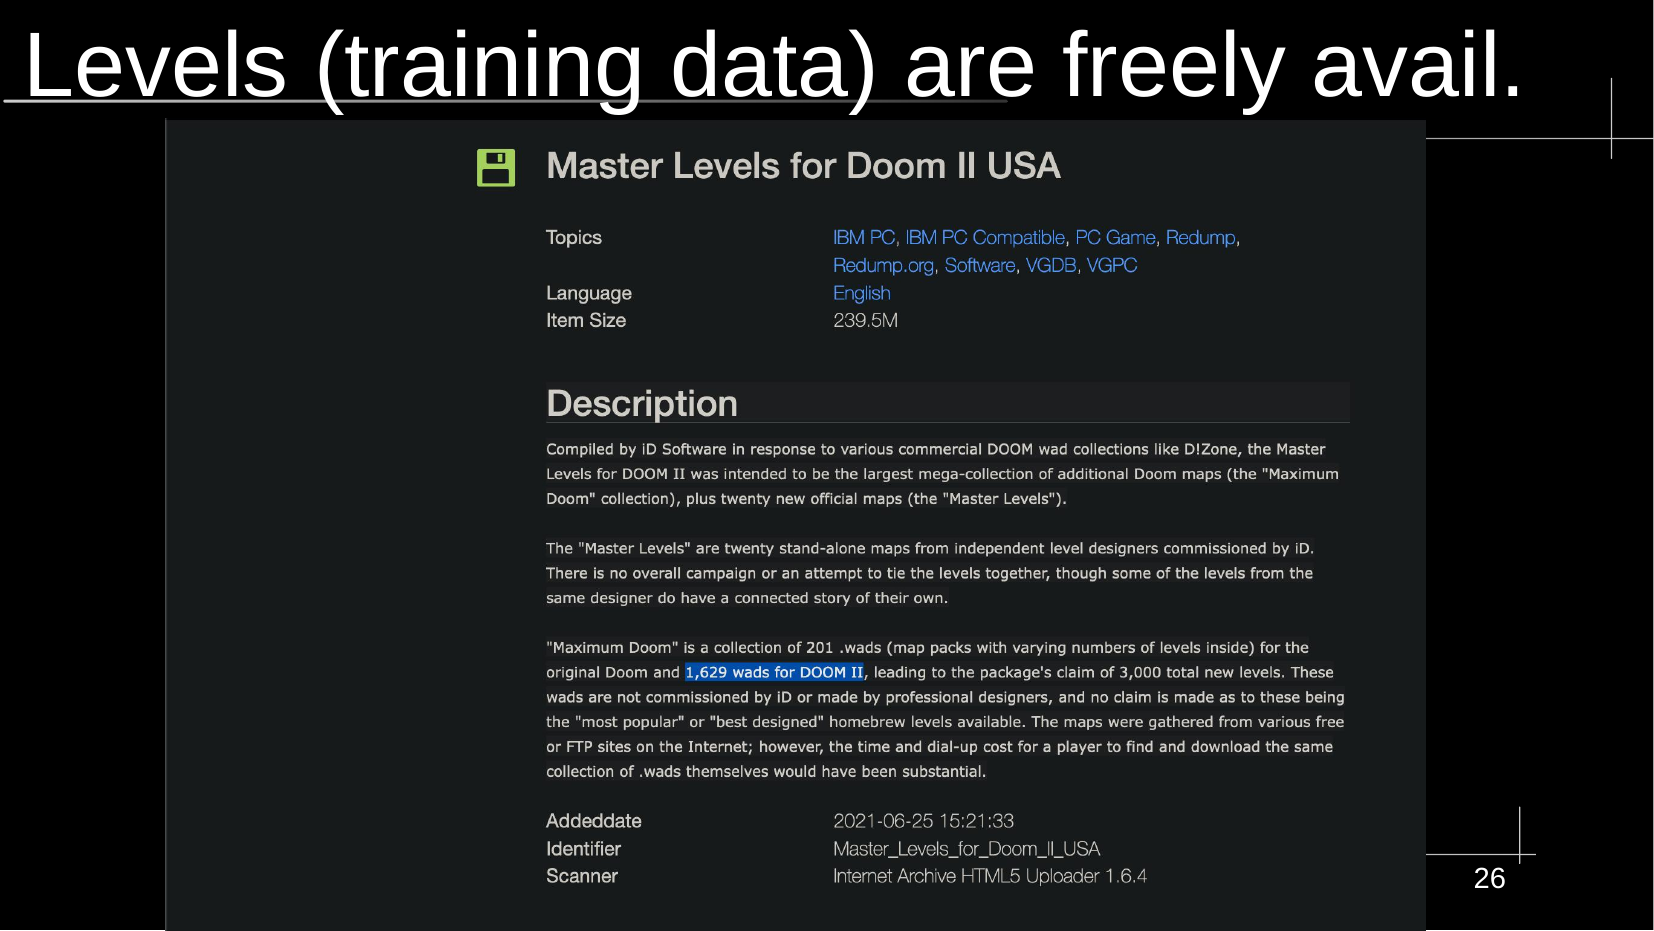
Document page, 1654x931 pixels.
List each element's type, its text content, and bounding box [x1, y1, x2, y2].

title Levels (training data) are freely avail. [23, 11, 1589, 119]
picture [165, 118, 1426, 931]
